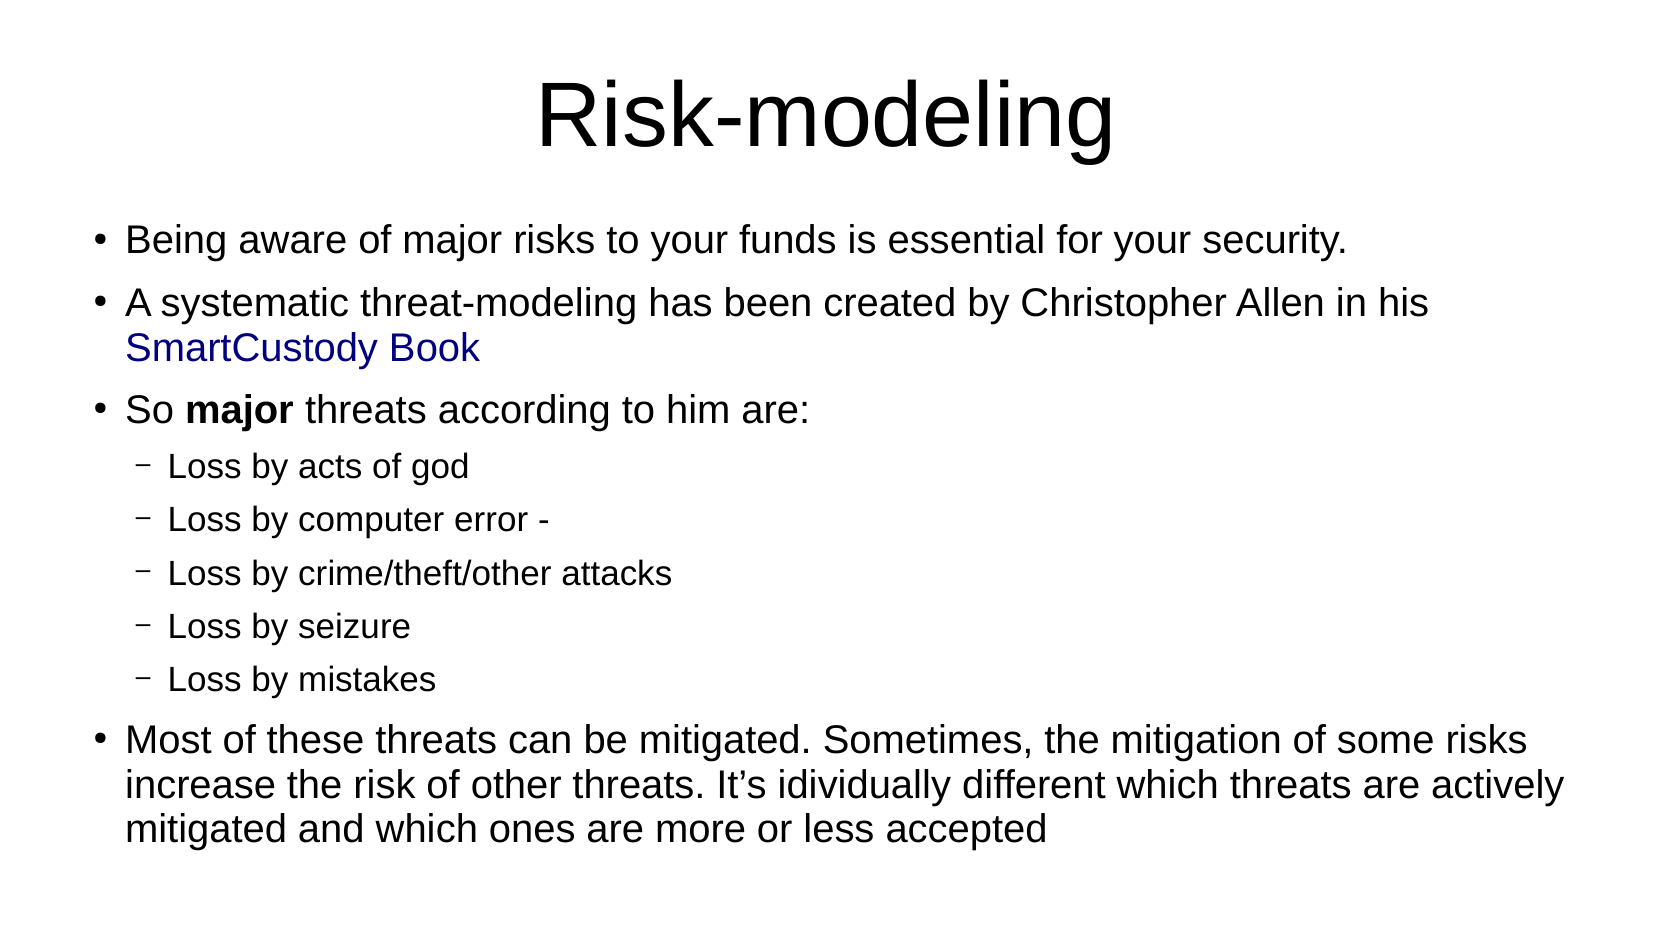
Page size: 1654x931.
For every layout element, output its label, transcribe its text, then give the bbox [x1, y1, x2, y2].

title Risk-modeling [82, 37, 1571, 193]
list Being aware of major risks to your funds is essential for your security. A systematic threat-modeling has been created by Christopher Allen in his SmartCustody Book So major threats according to him are: Loss by acts of god Loss by computer error - Loss by crime/theft/other attacks Loss by seizure Loss by mistakes Most of these threats can be mitigated. Sometimes, the mitigation of some risks increase the risk of other threats. It’s idividually different which threats are actively mitigated and which ones are more or less accepted [82, 217, 1571, 856]
